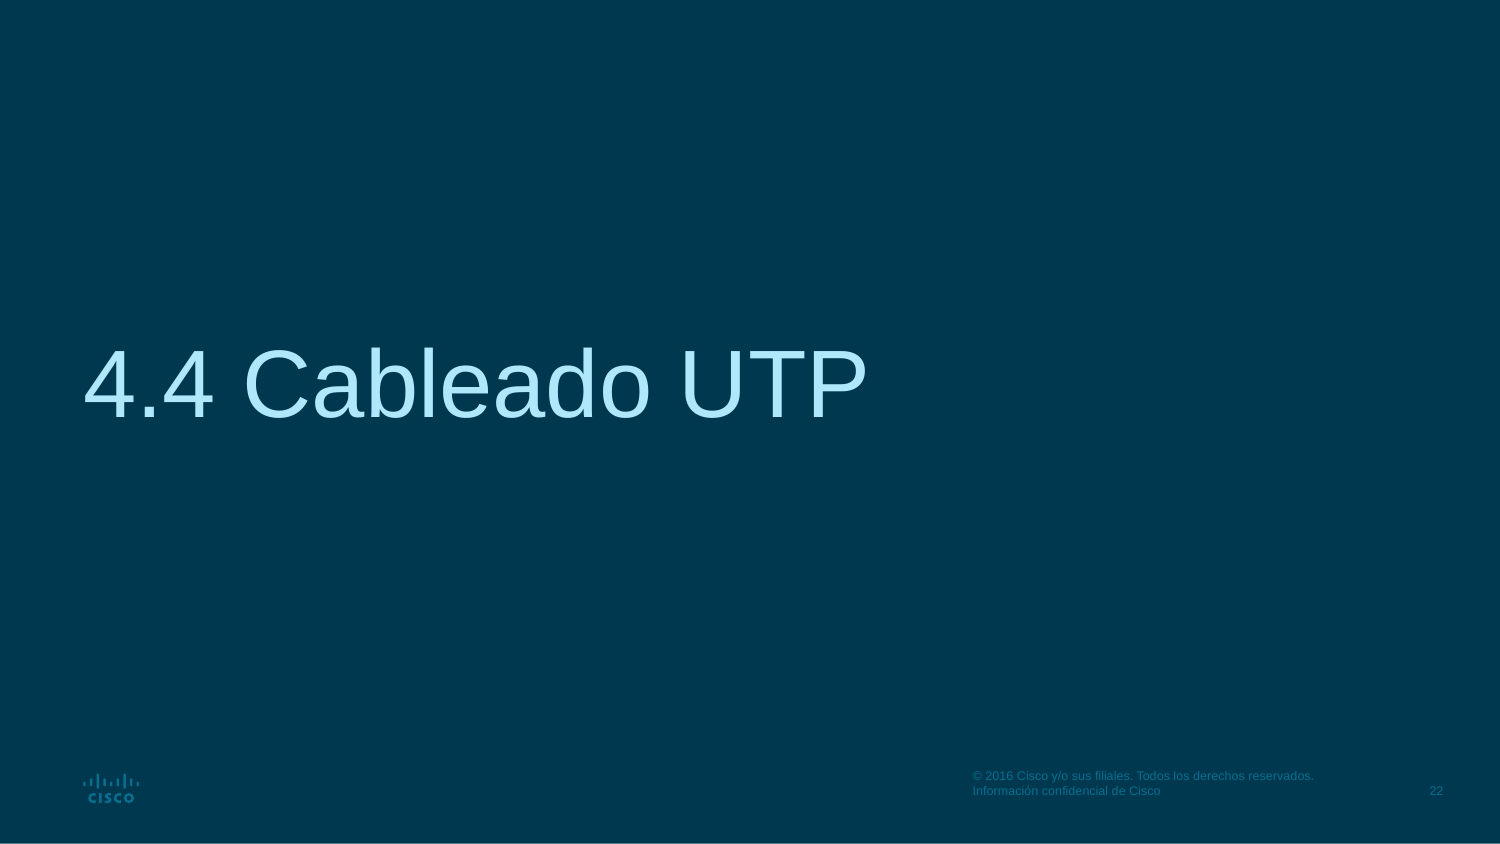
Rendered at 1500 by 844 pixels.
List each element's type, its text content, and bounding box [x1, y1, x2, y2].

title 4.4 Cableado UTP [68, 293, 1356, 446]
